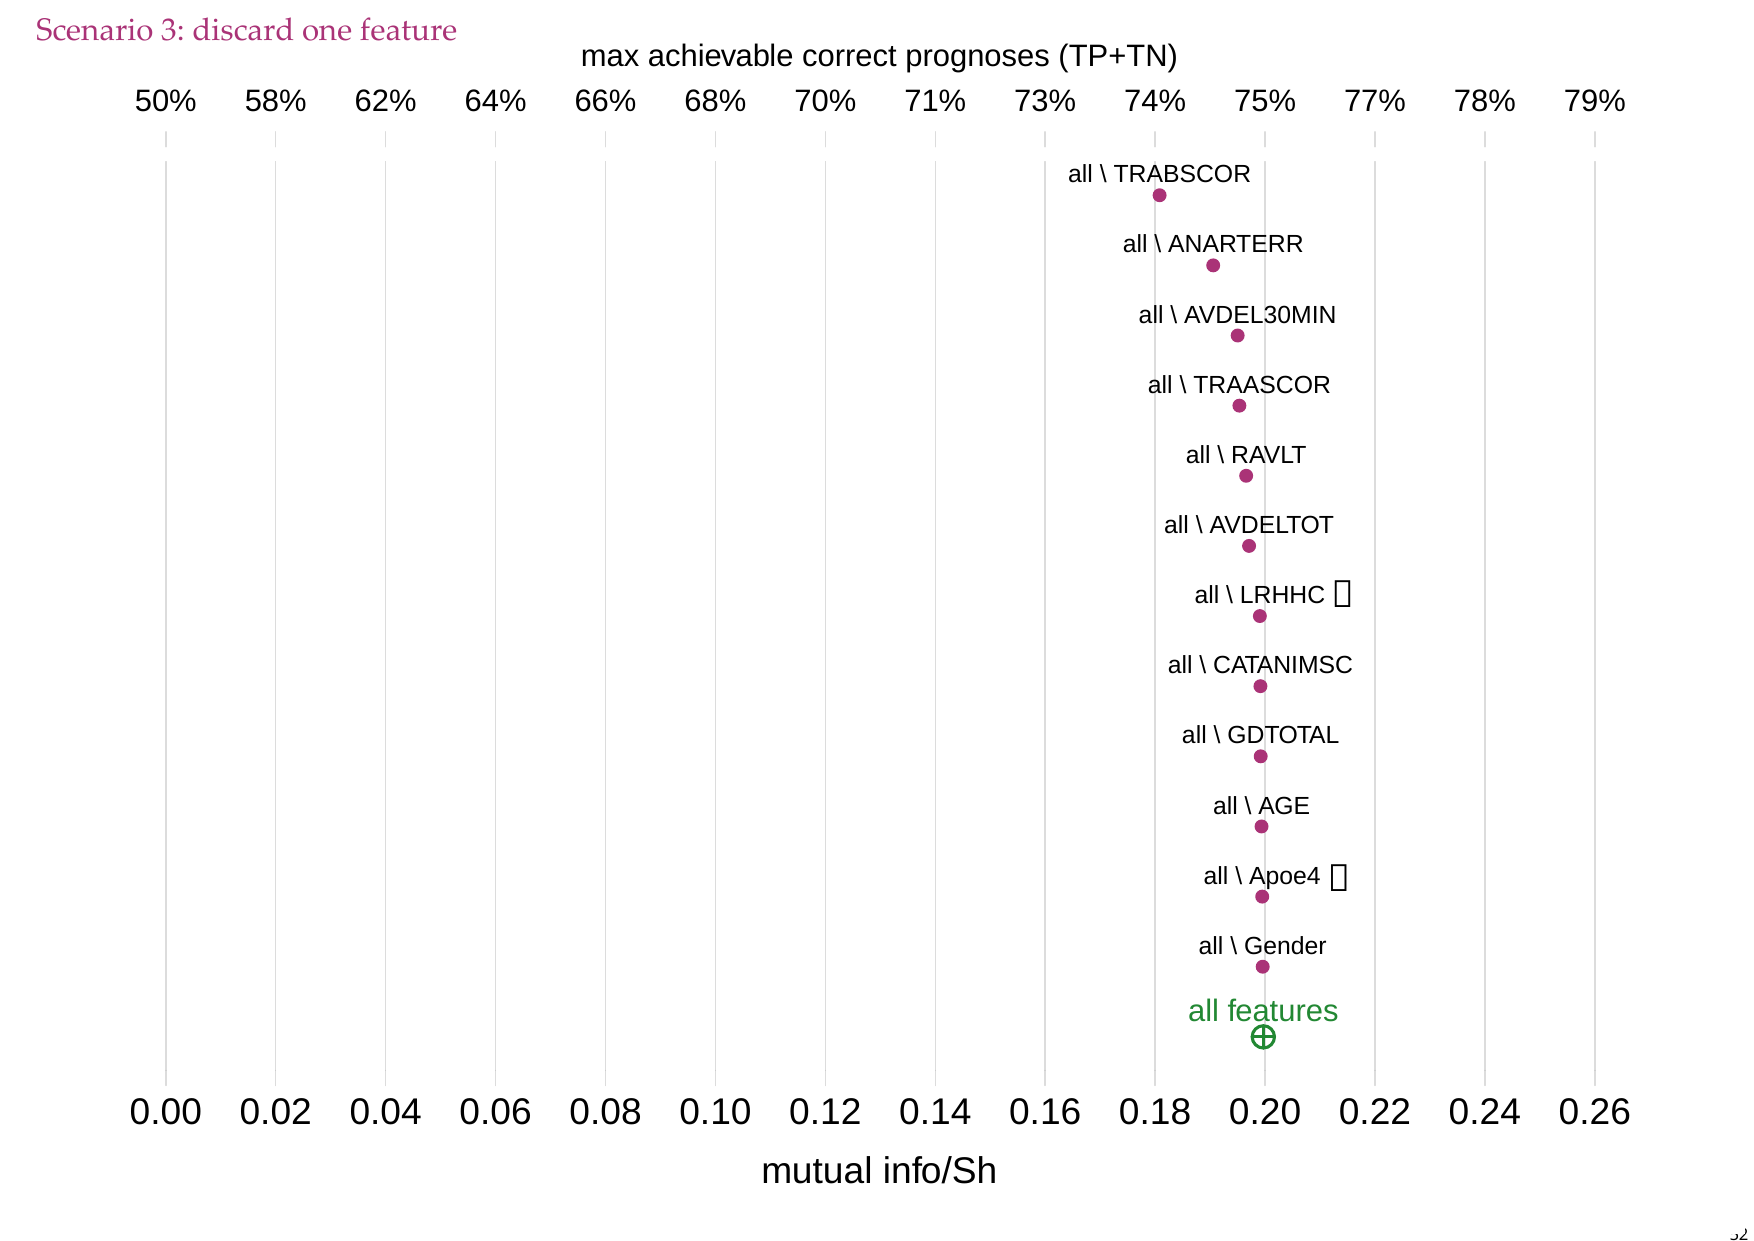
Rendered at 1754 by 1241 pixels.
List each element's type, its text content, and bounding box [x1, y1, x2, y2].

text_box Scenario 3: discard one feature [21, 10, 473, 58]
text_box 🧠 [1316, 560, 1398, 626]
picture [9, 6, 1745, 1235]
text_box 🧬 [1313, 844, 1395, 910]
